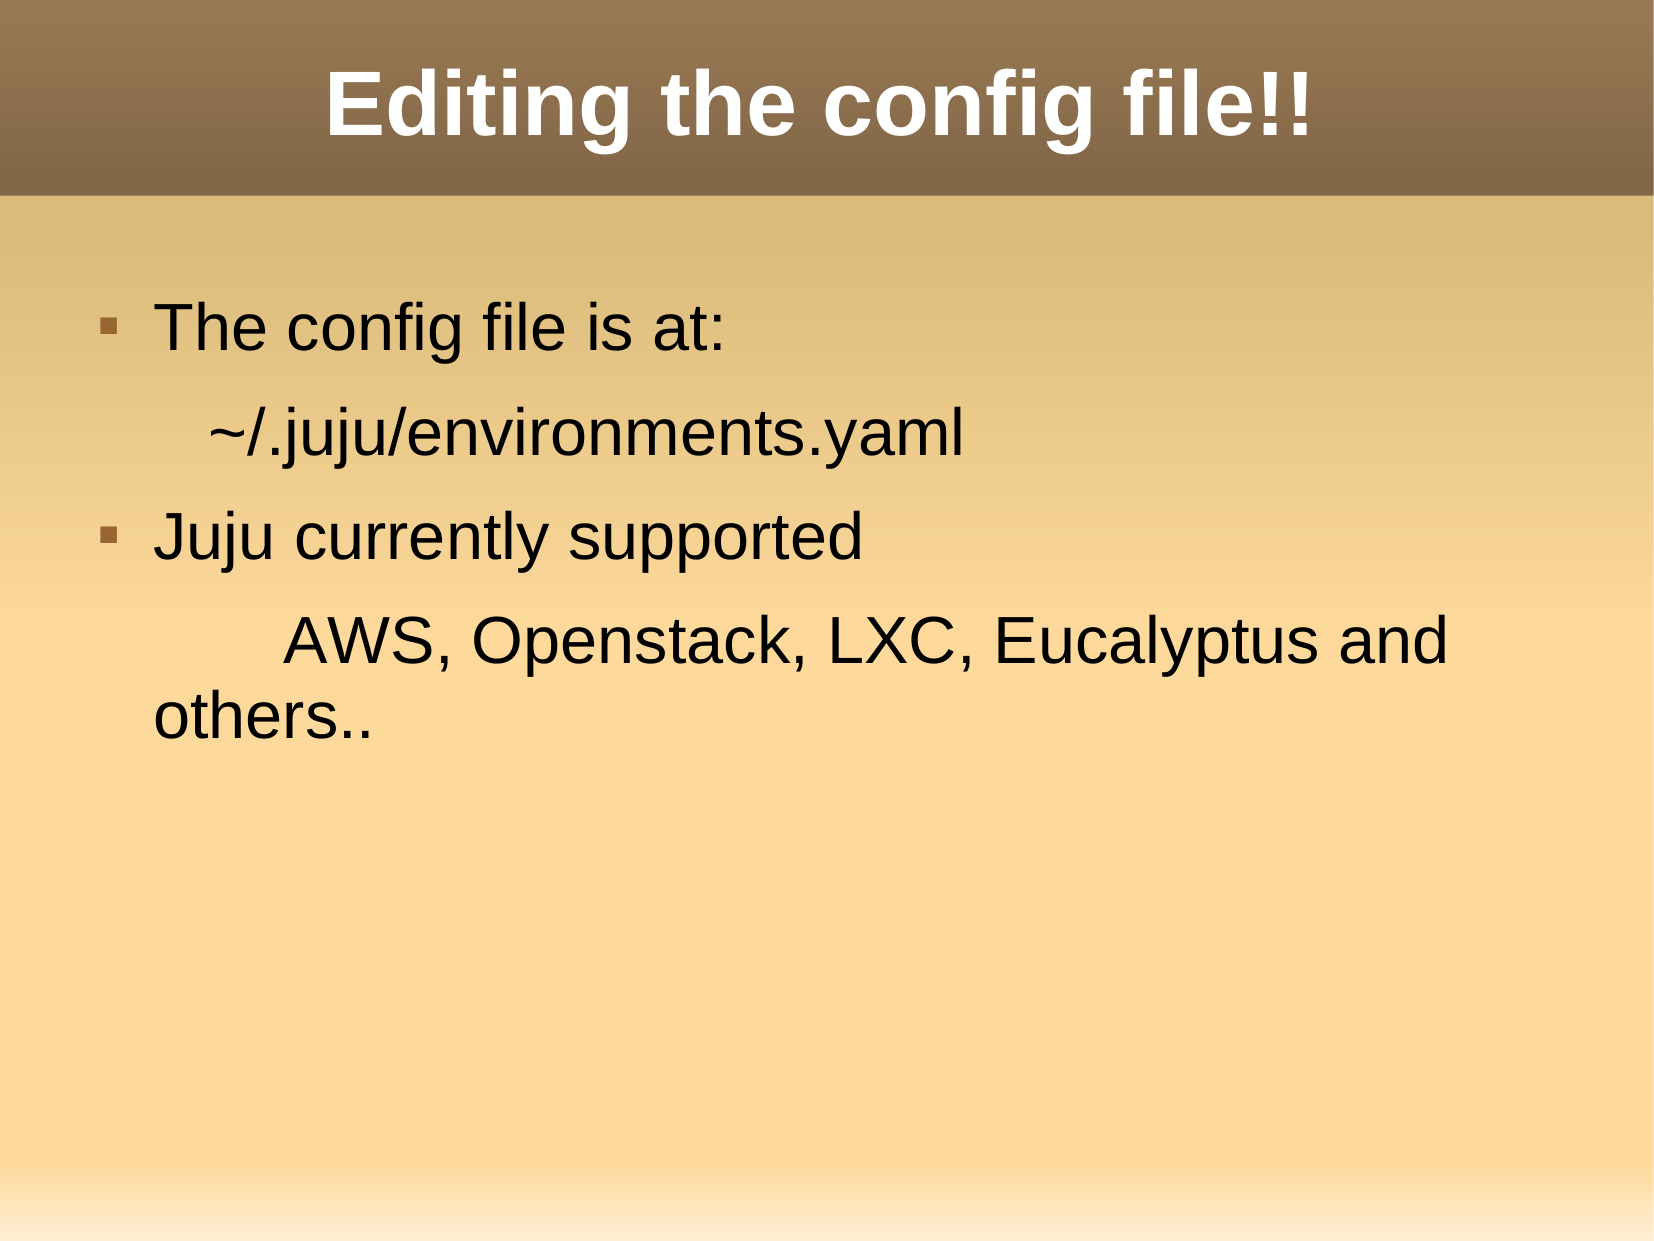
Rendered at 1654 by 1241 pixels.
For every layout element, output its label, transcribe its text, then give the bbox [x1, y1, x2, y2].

list The config file is at: ~/.juju/environments.yaml Juju currently supported AWS, Openstack, LXC, Eucalyptus and others.. [82, 290, 1571, 1094]
picture [0, 0, 1654, 1241]
title Editing the config file!! [76, 7, 1565, 200]
